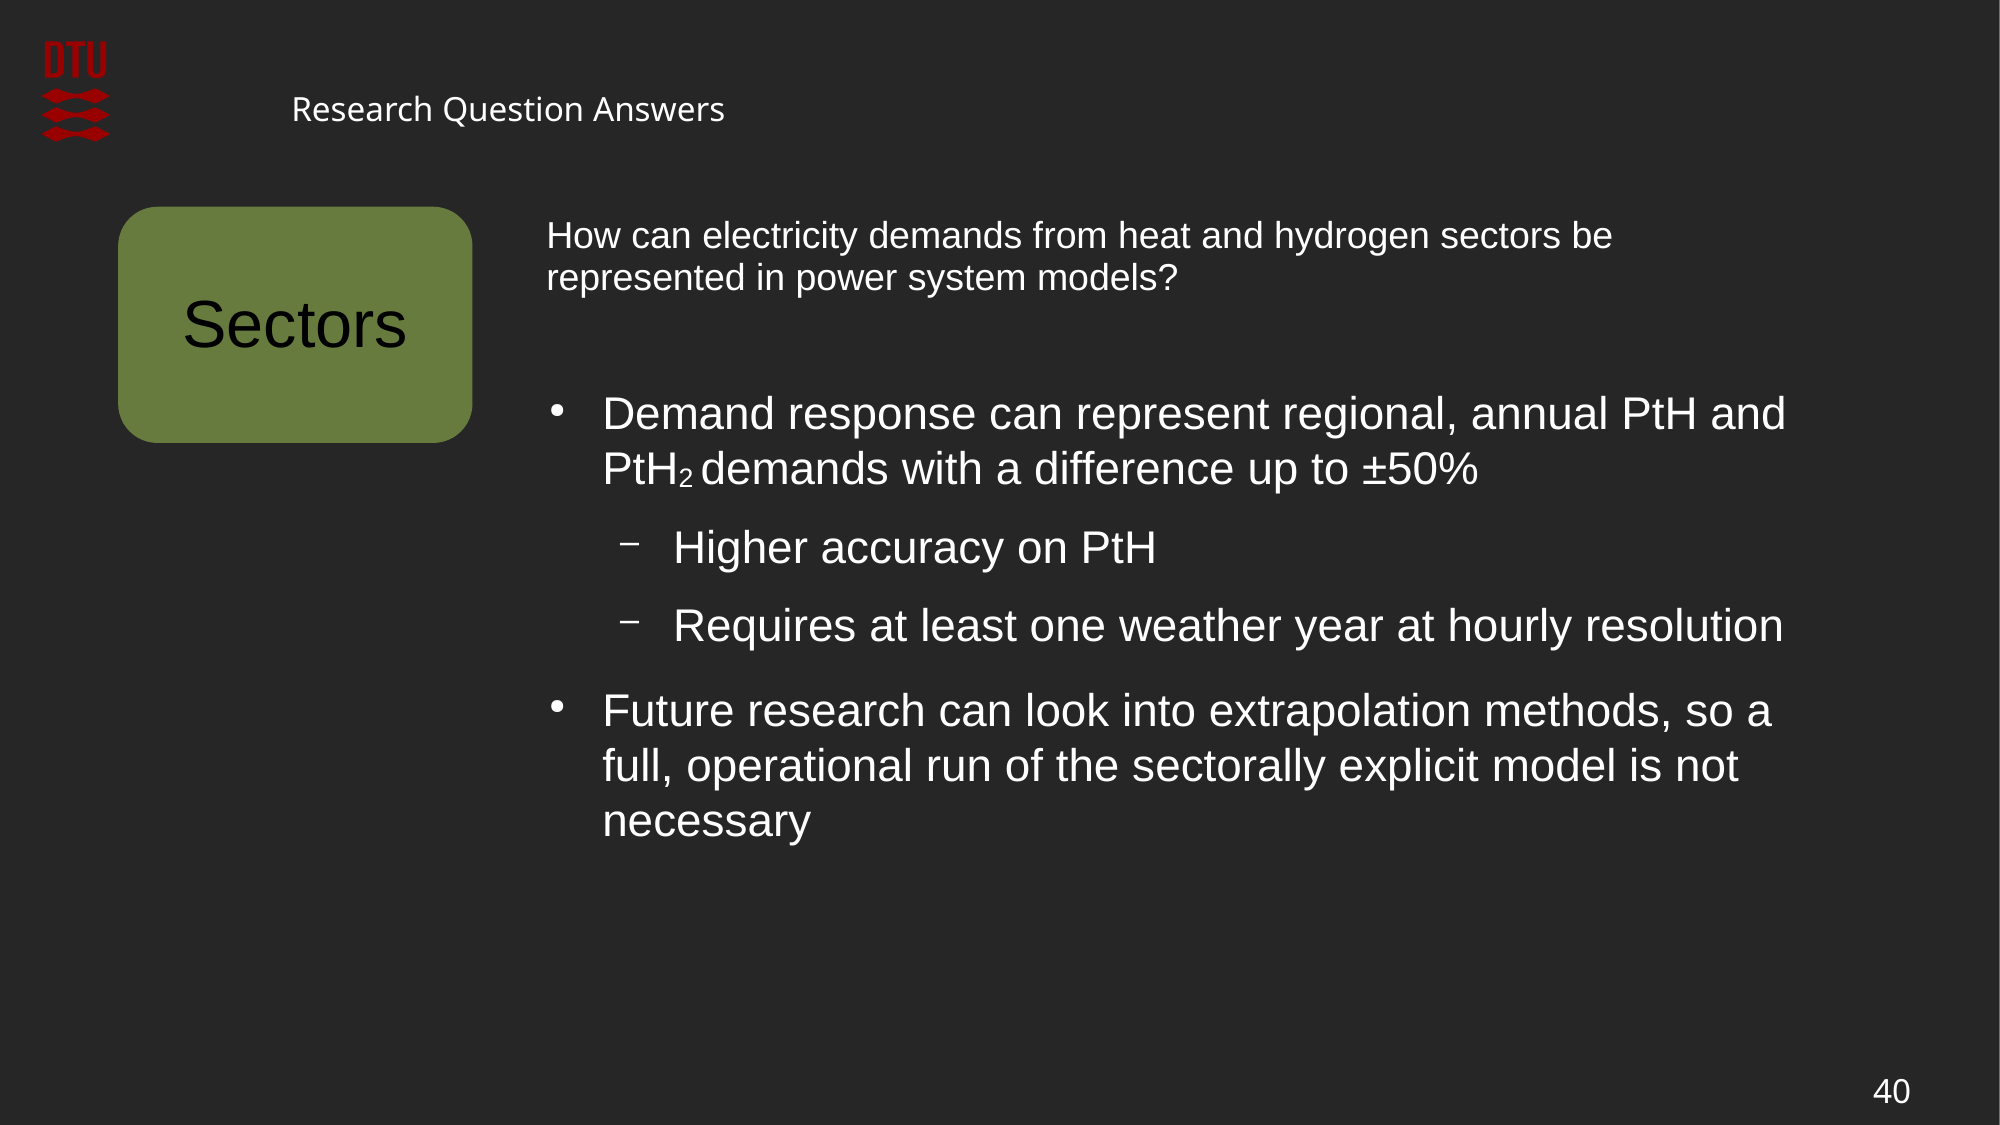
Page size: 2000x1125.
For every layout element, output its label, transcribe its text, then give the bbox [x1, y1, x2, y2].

text_box Sectors [118, 206, 473, 443]
list Demand response can represent regional, annual PtH and PtH2 demands with a difference up to ±50% Higher accuracy on PtH Requires at least one weather year at hourly resolution Future research can look into extrapolation methods, so a full, operational run of the sectorally explicit model is not necessary [531, 383, 1819, 1063]
text_box How can electricity demands from heat and hydrogen sectors be represented in power system models? [531, 206, 1713, 324]
title Research Question Answers [291, 70, 1819, 148]
text_box <number> [1858, 1063, 1979, 1115]
